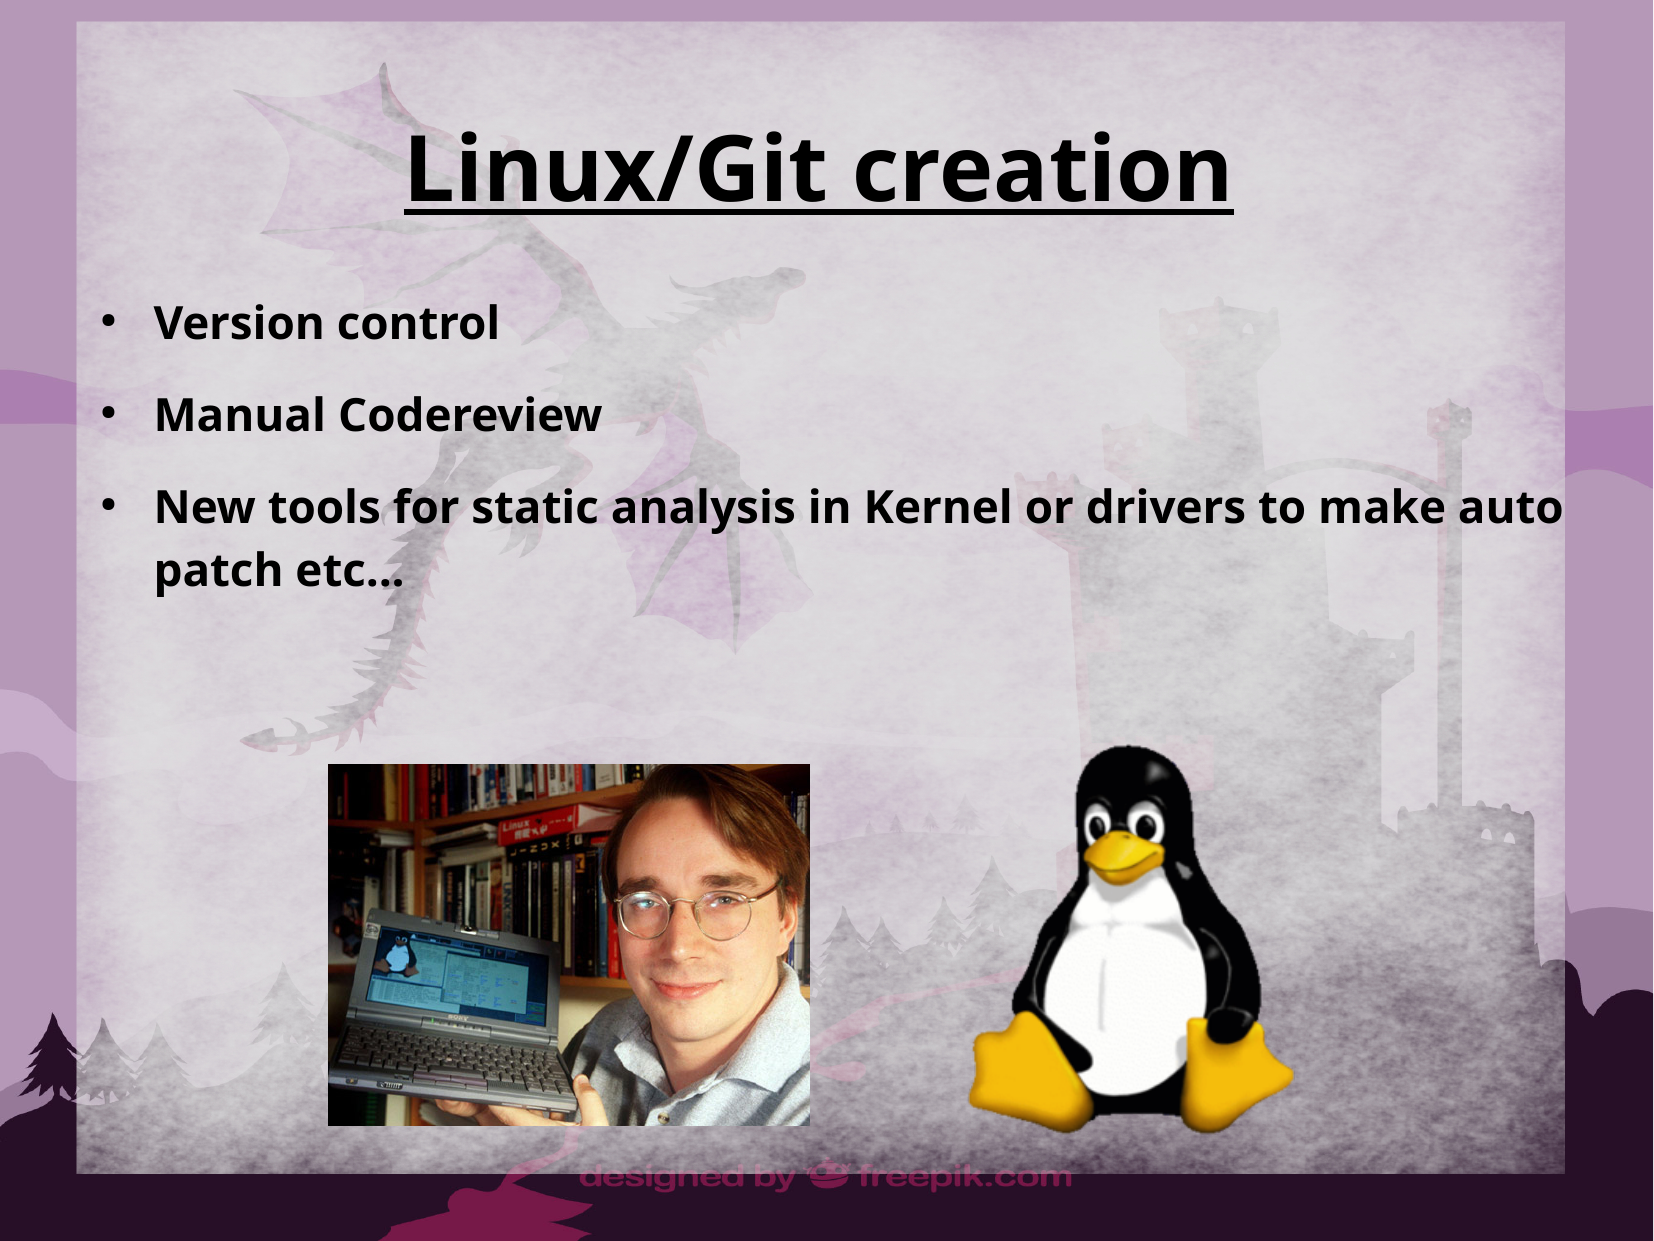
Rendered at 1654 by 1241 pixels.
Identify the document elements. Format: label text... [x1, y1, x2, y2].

title Linux/Git creation [75, 62, 1563, 271]
picture [0, 0, 1654, 1241]
list Version control Manual Codereview New tools for static analysis in Kernel or drivers to make auto patch etc... [82, 290, 1571, 1010]
